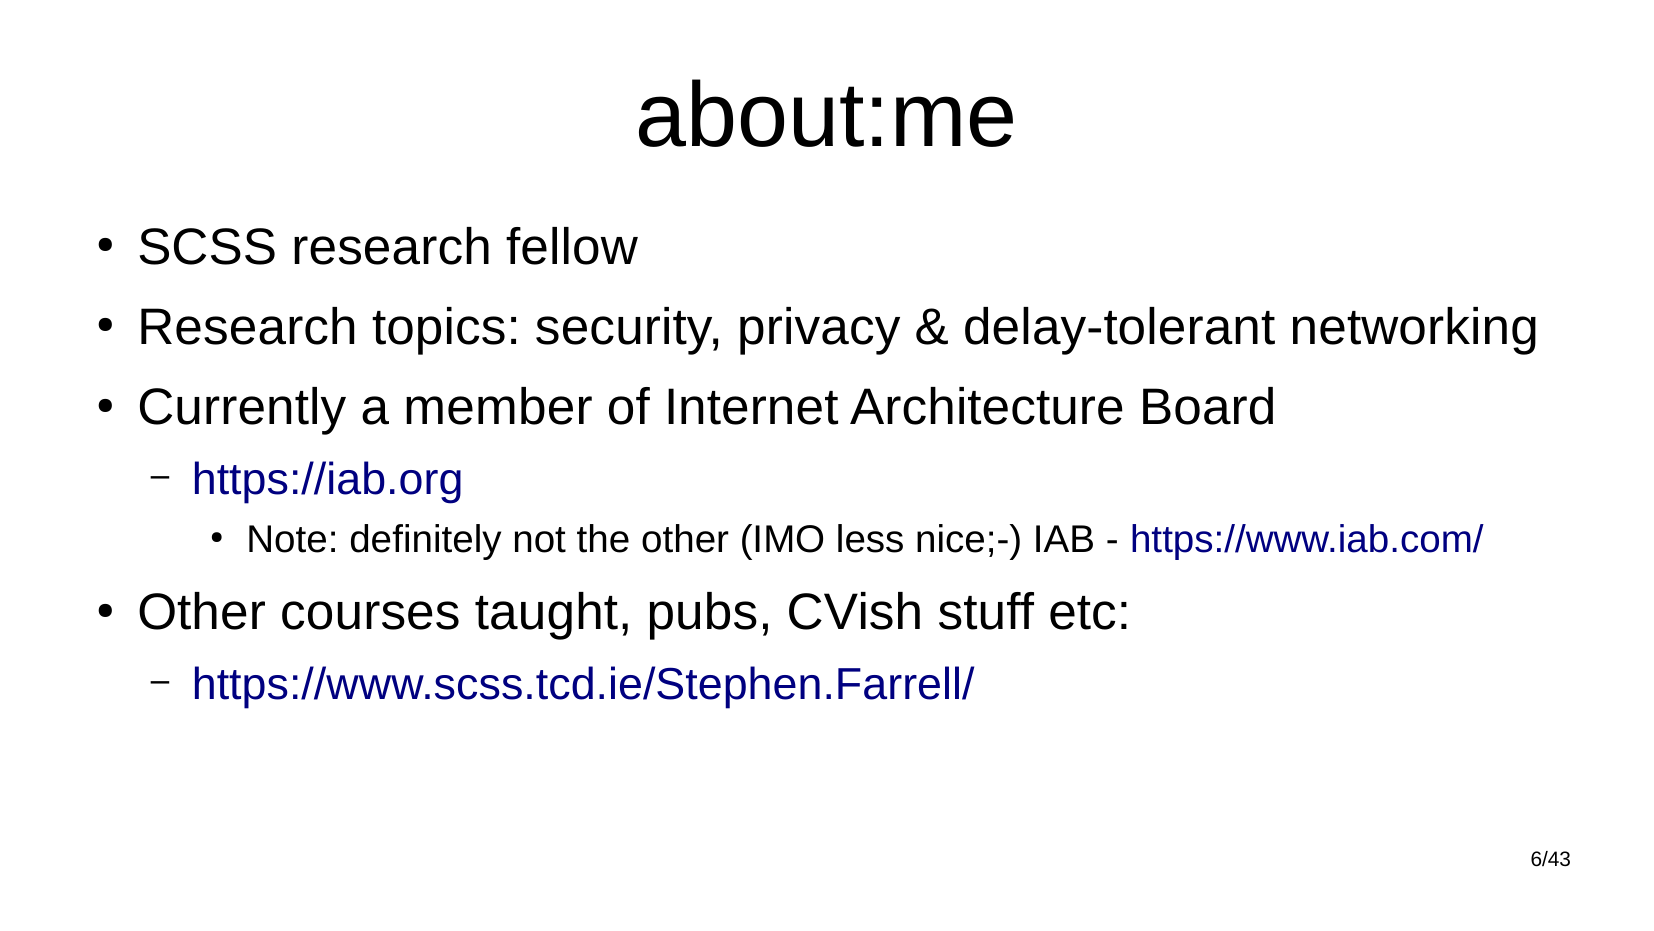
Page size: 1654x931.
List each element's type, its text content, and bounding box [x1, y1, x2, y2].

list SCSS research fellow Research topics: security, privacy & delay-tolerant networking Currently a member of Internet Architecture Board https://iab.org Note: definitely not the other (IMO less nice;-) IAB - https://www.iab.com/ Other courses taught, pubs, CVish stuff etc: https://www.scss.tcd.ie/Stephen.Farrell/ [82, 217, 1571, 758]
title about:me [82, 37, 1571, 193]
